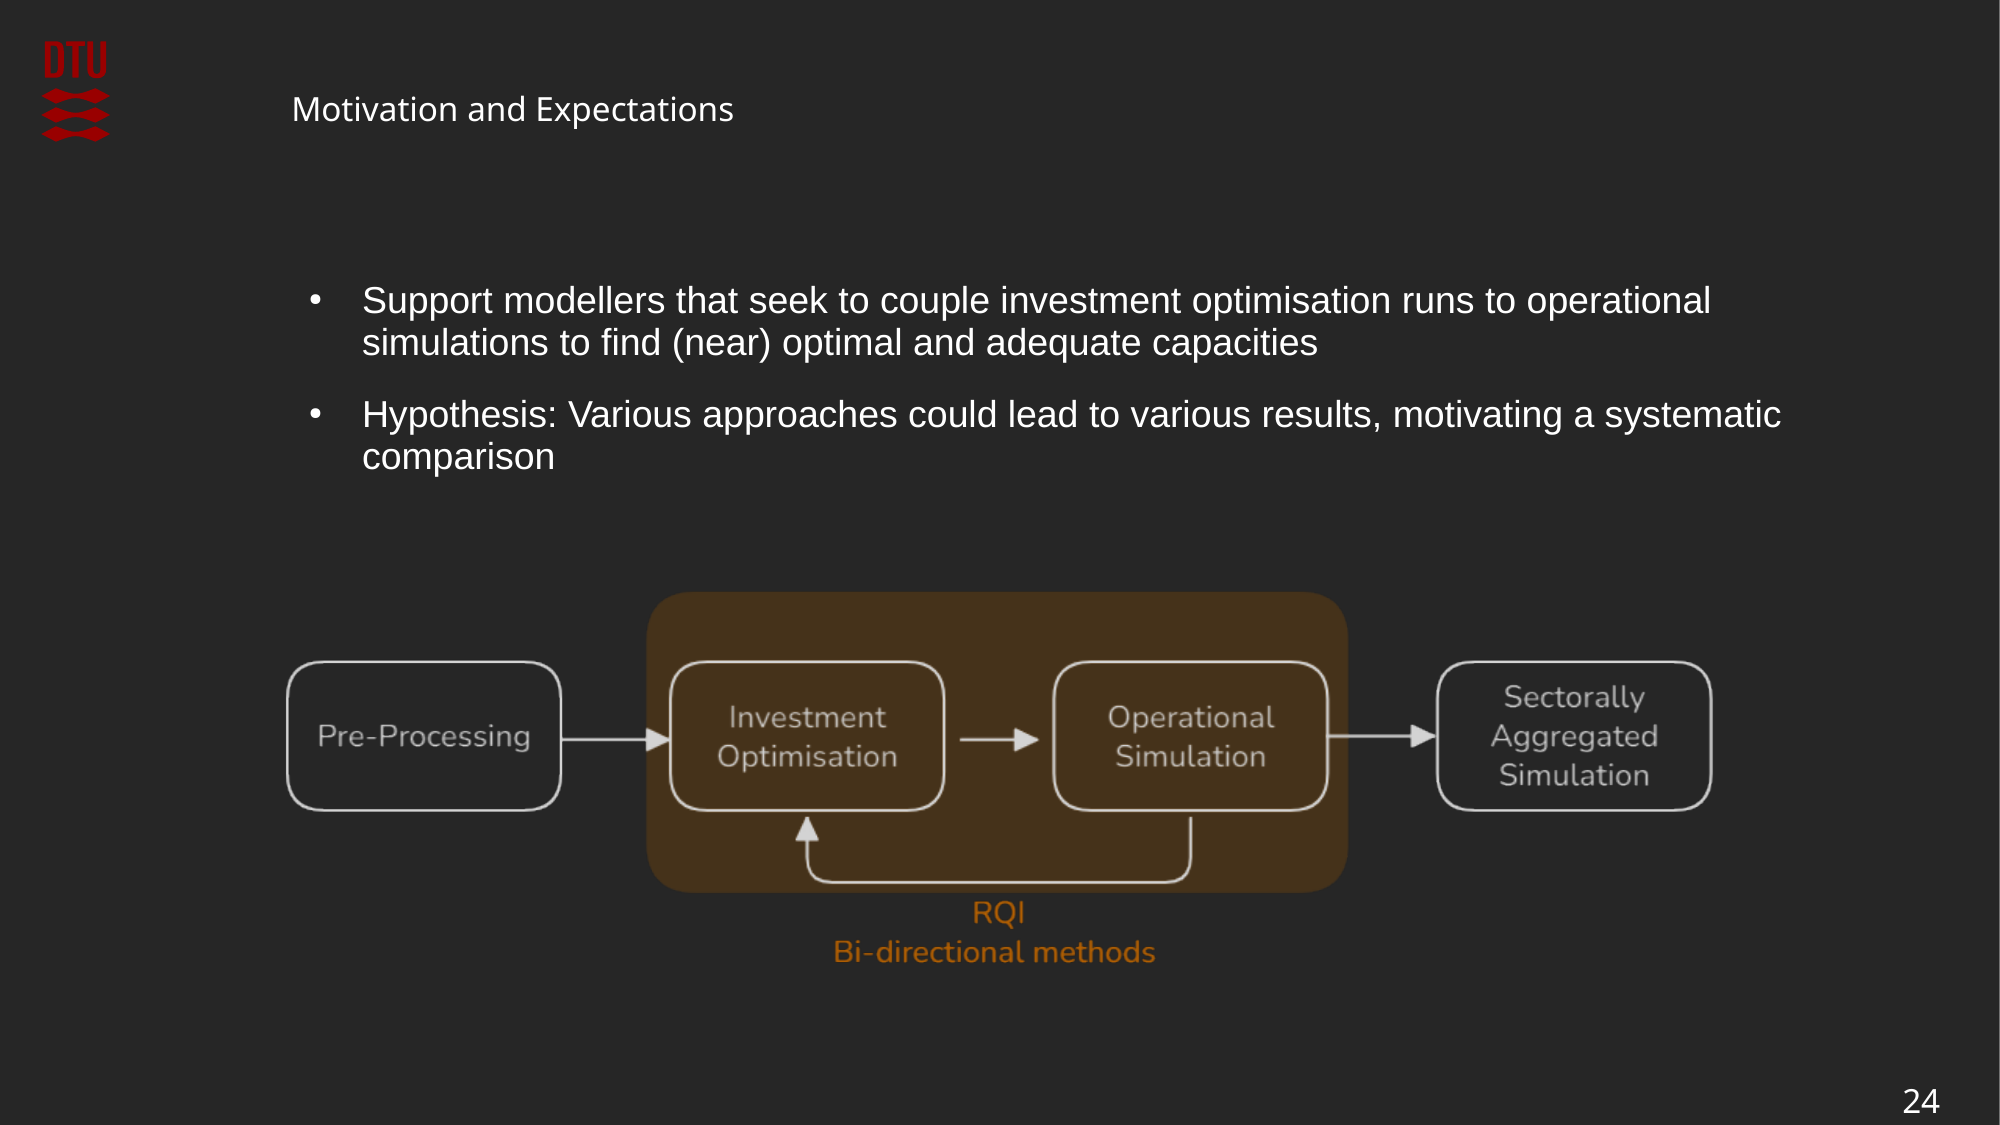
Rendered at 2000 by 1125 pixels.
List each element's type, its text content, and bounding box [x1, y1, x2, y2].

list Support modellers that seek to couple investment optimisation runs to operational simulations to find (near) optimal and adequate capacities Hypothesis: Various approaches could lead to various results, motivating a systematic comparison [291, 279, 1819, 625]
title Motivation and Expectations [291, 70, 1819, 148]
picture [272, 576, 1726, 986]
